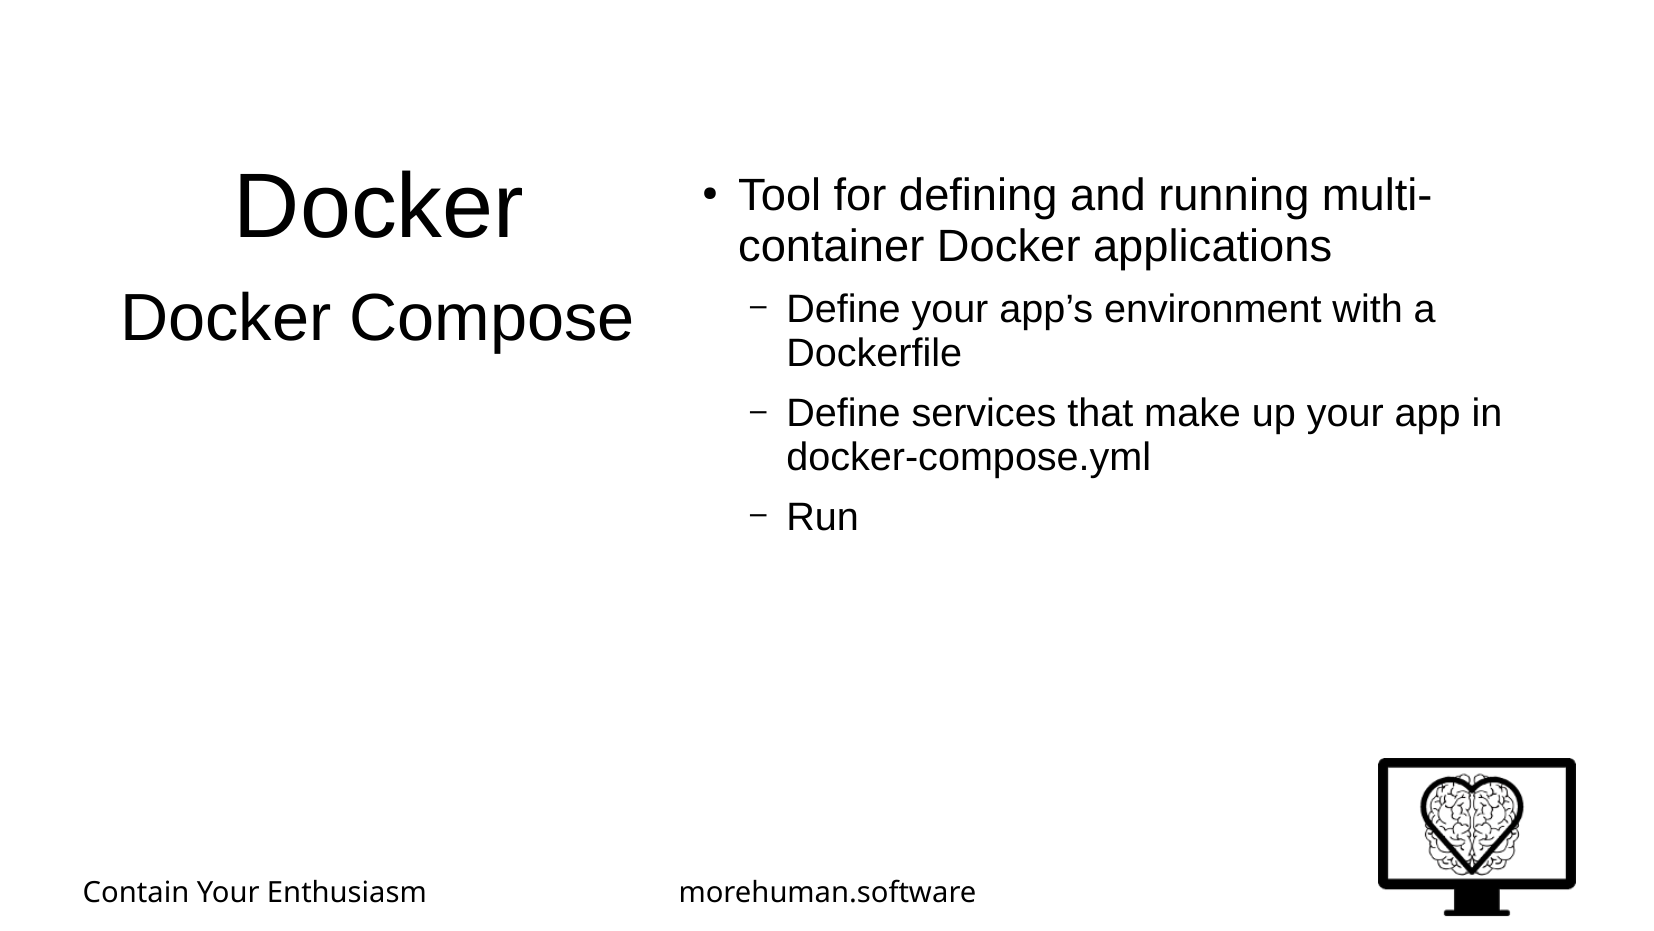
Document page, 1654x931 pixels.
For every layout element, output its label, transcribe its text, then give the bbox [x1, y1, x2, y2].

title Docker [83, 154, 676, 371]
text_box Docker Compose [81, 280, 674, 586]
picture [1378, 758, 1576, 925]
list Tool for defining and running multi-container Docker applications Define your app’s environment with a Dockerfile Define services that make up your app in docker-compose.yml Run [690, 169, 1572, 545]
